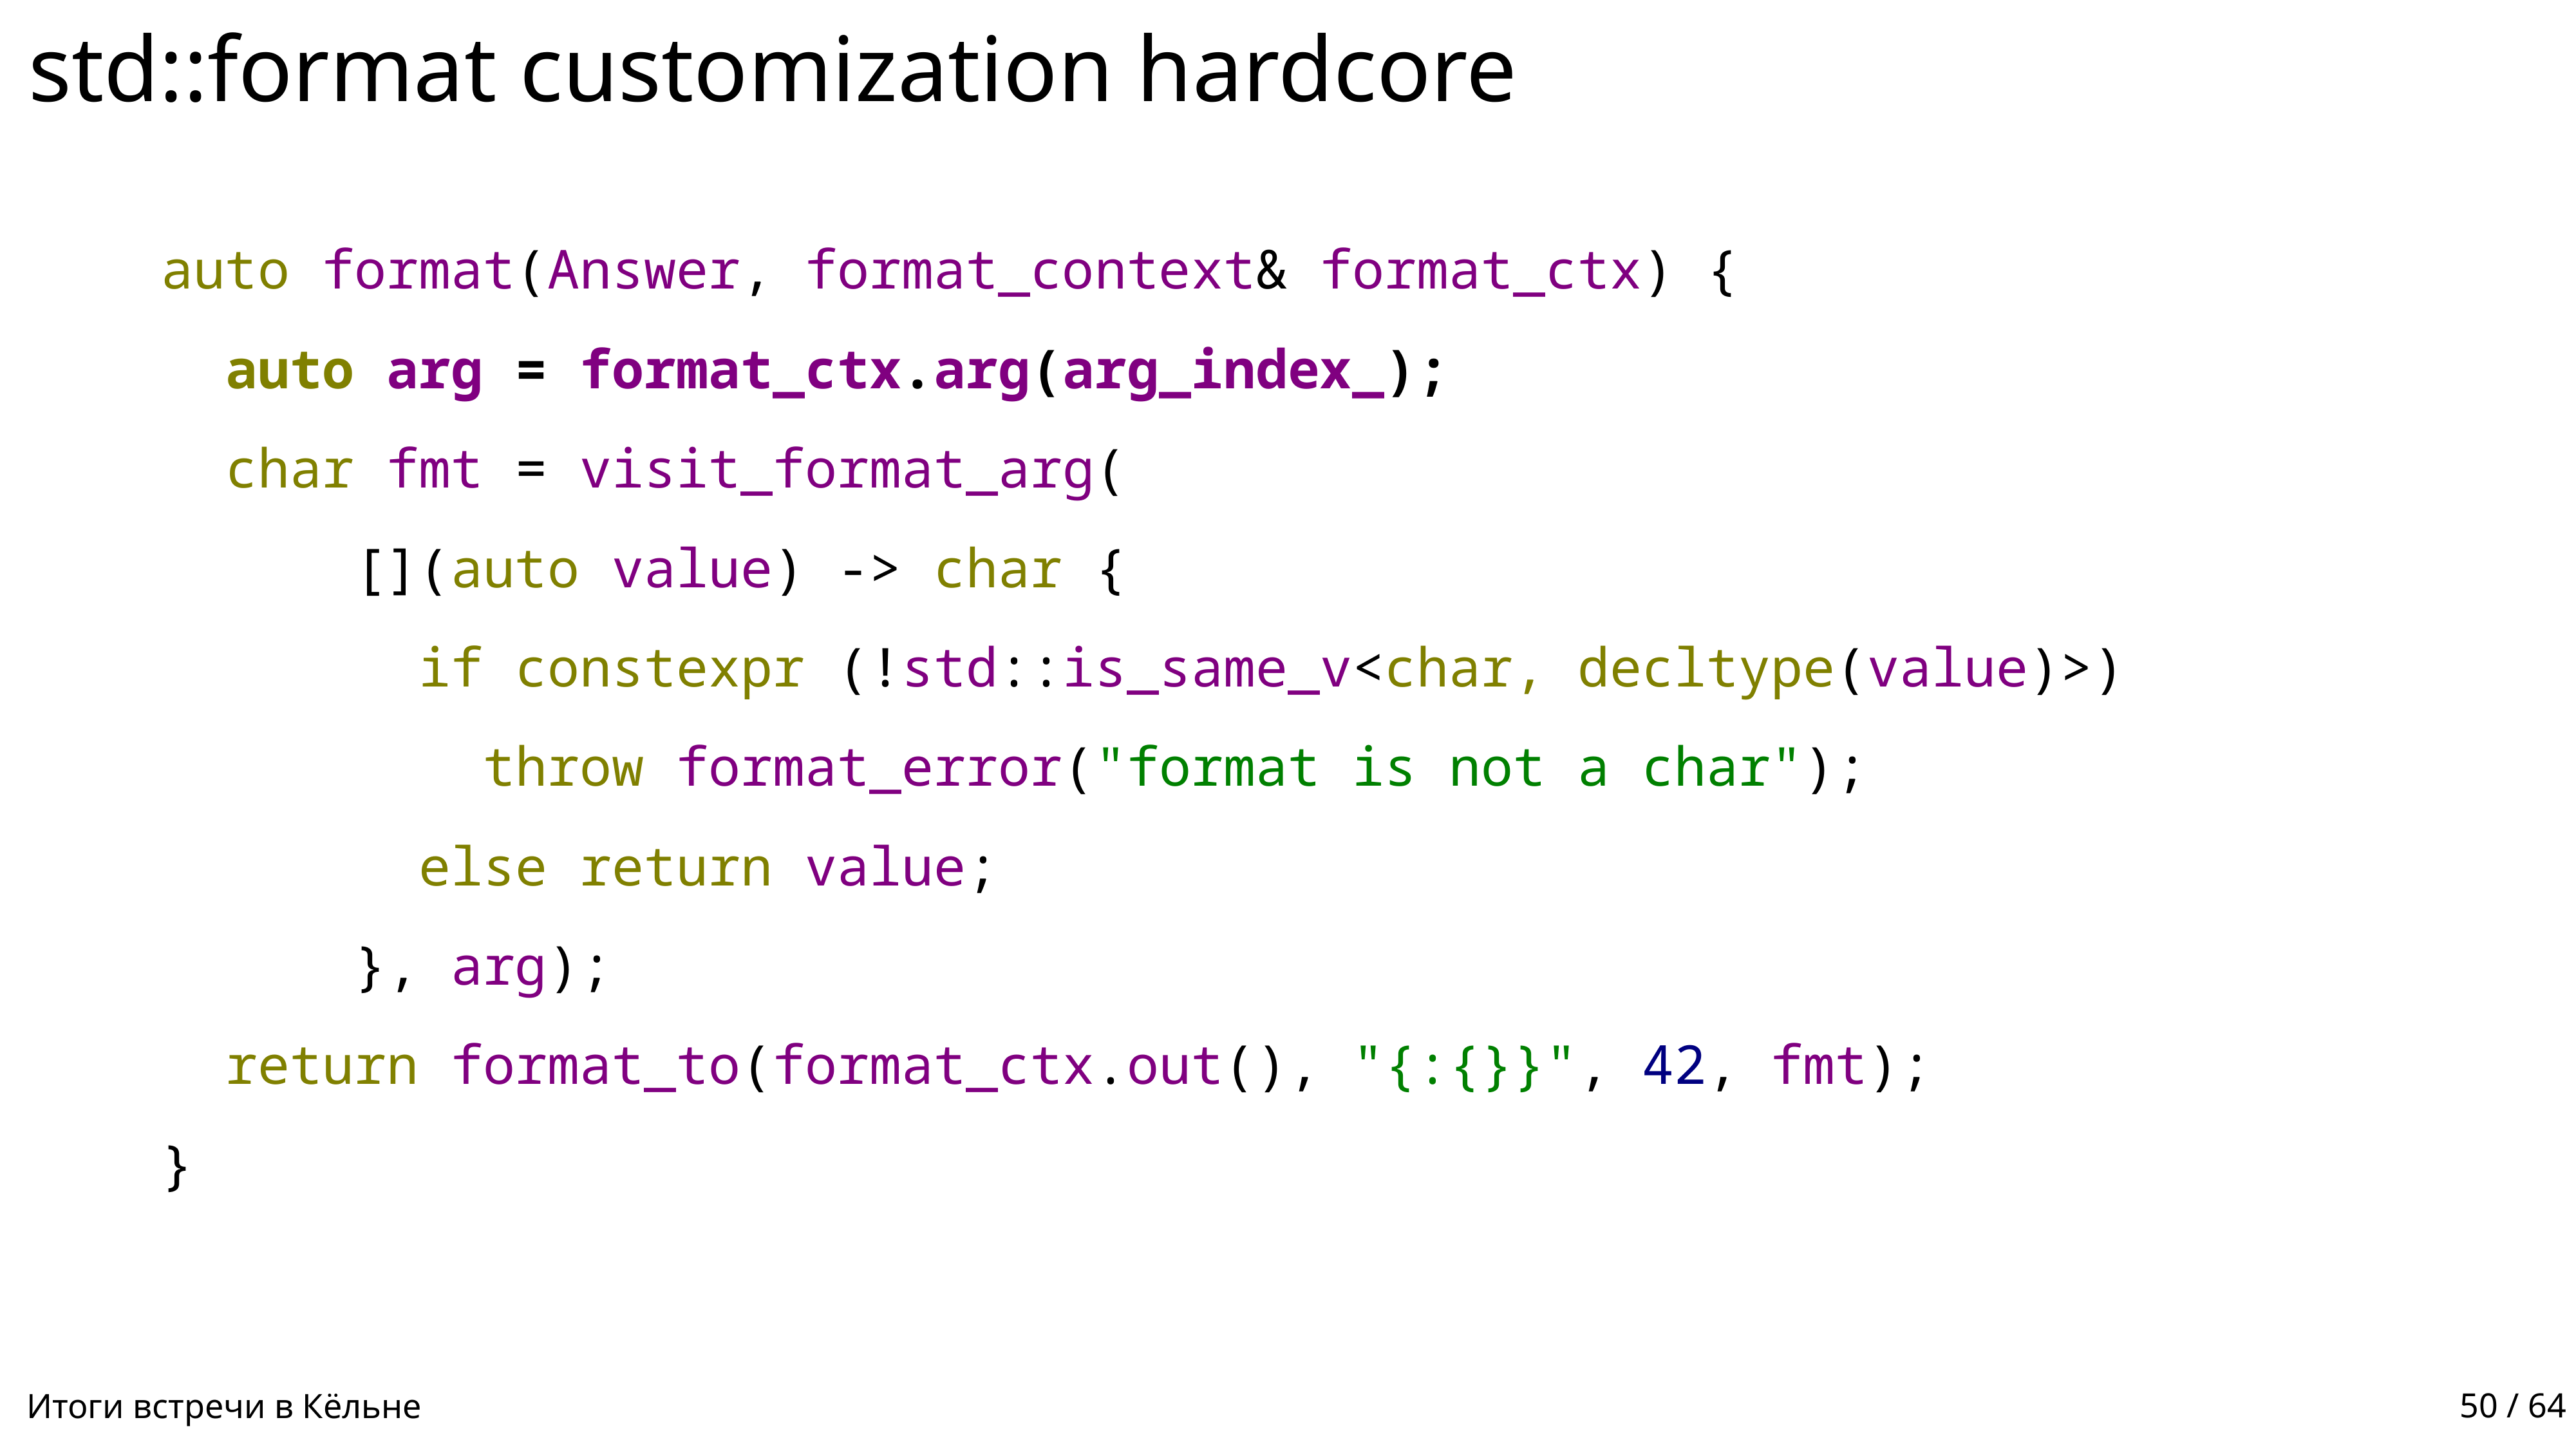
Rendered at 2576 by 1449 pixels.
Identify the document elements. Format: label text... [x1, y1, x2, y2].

list Итоги встречи в Кёльне [17, 1376, 1114, 1431]
title std::format customization hardcore [19, 19, 2550, 155]
list auto format(Answer, format_context& format_ctx) { auto arg = format_ctx.arg(arg_index_); char fmt = visit_format_arg( [](auto value) -> char { if constexpr (!std::is_same_v<char, decltype(value)>) throw format_error("format is not a char"); else return value; }, arg); return format_to(format_ctx.out(), "{:{}}", 42, fmt); } [87, 214, 2550, 1382]
list <number> / 64 [1479, 1376, 2576, 1431]
